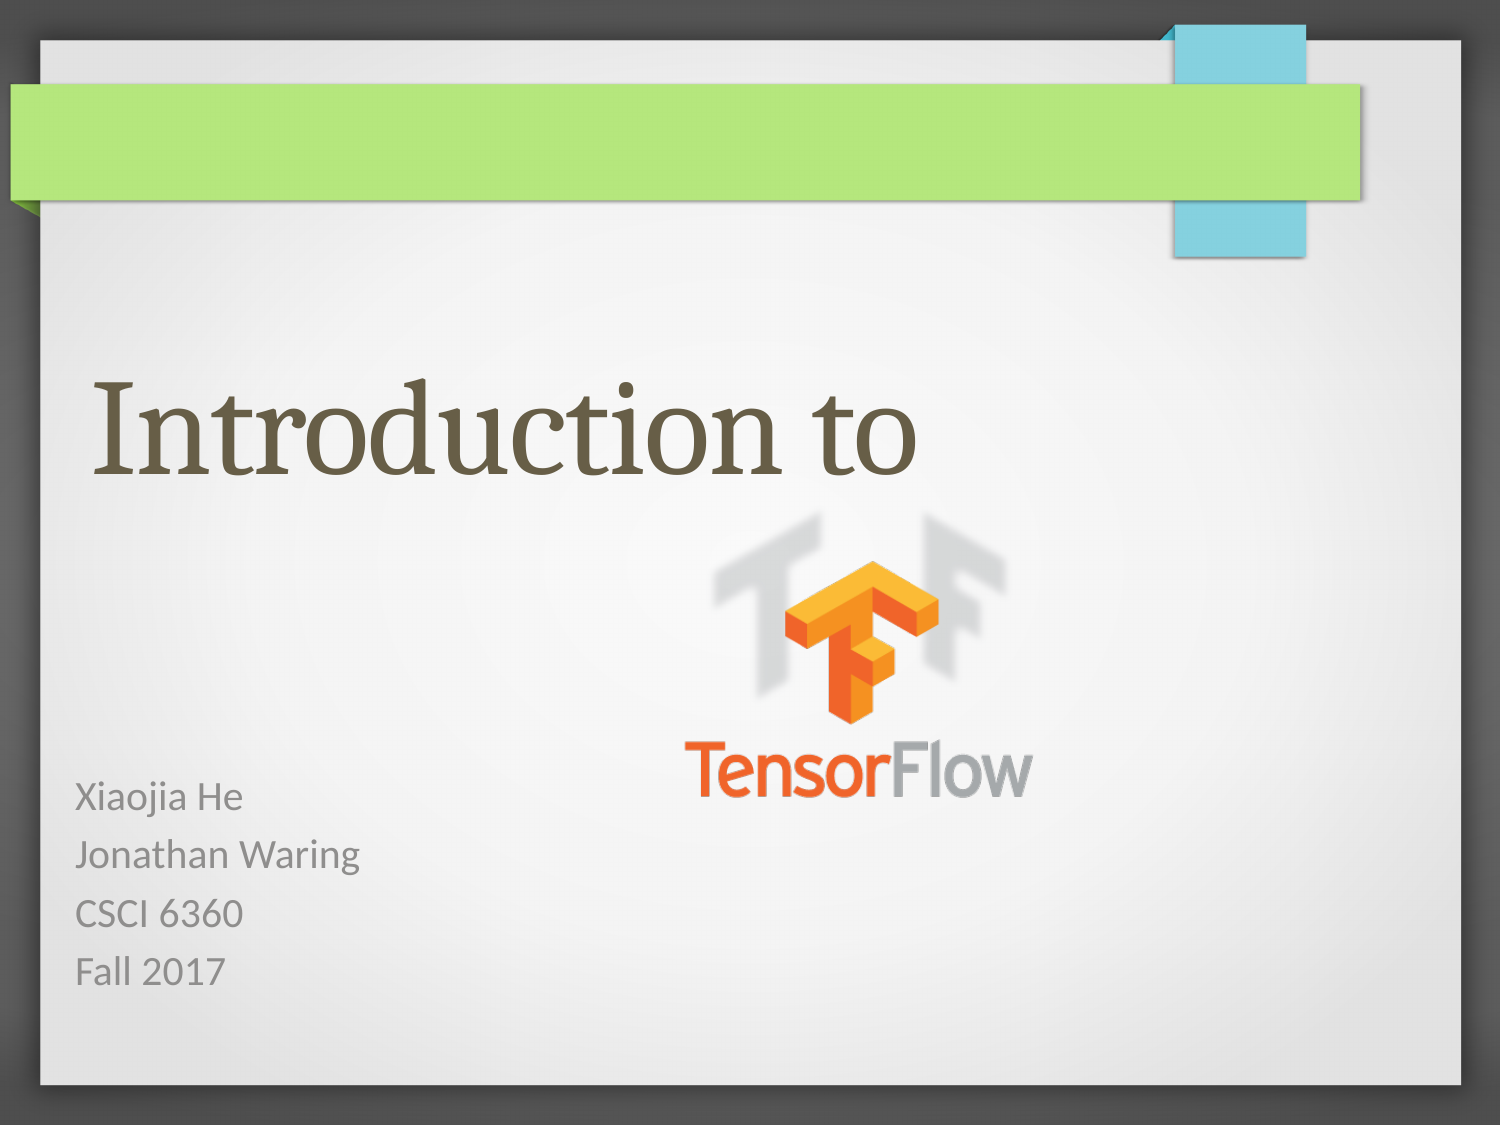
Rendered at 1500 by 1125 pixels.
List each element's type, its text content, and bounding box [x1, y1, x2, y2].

title Introduction to [75, 314, 1313, 511]
picture [0, 0, 1500, 1125]
list Xiaojia He Jonathan Waring CSCI 6360 Fall 2017 [75, 768, 1426, 1081]
